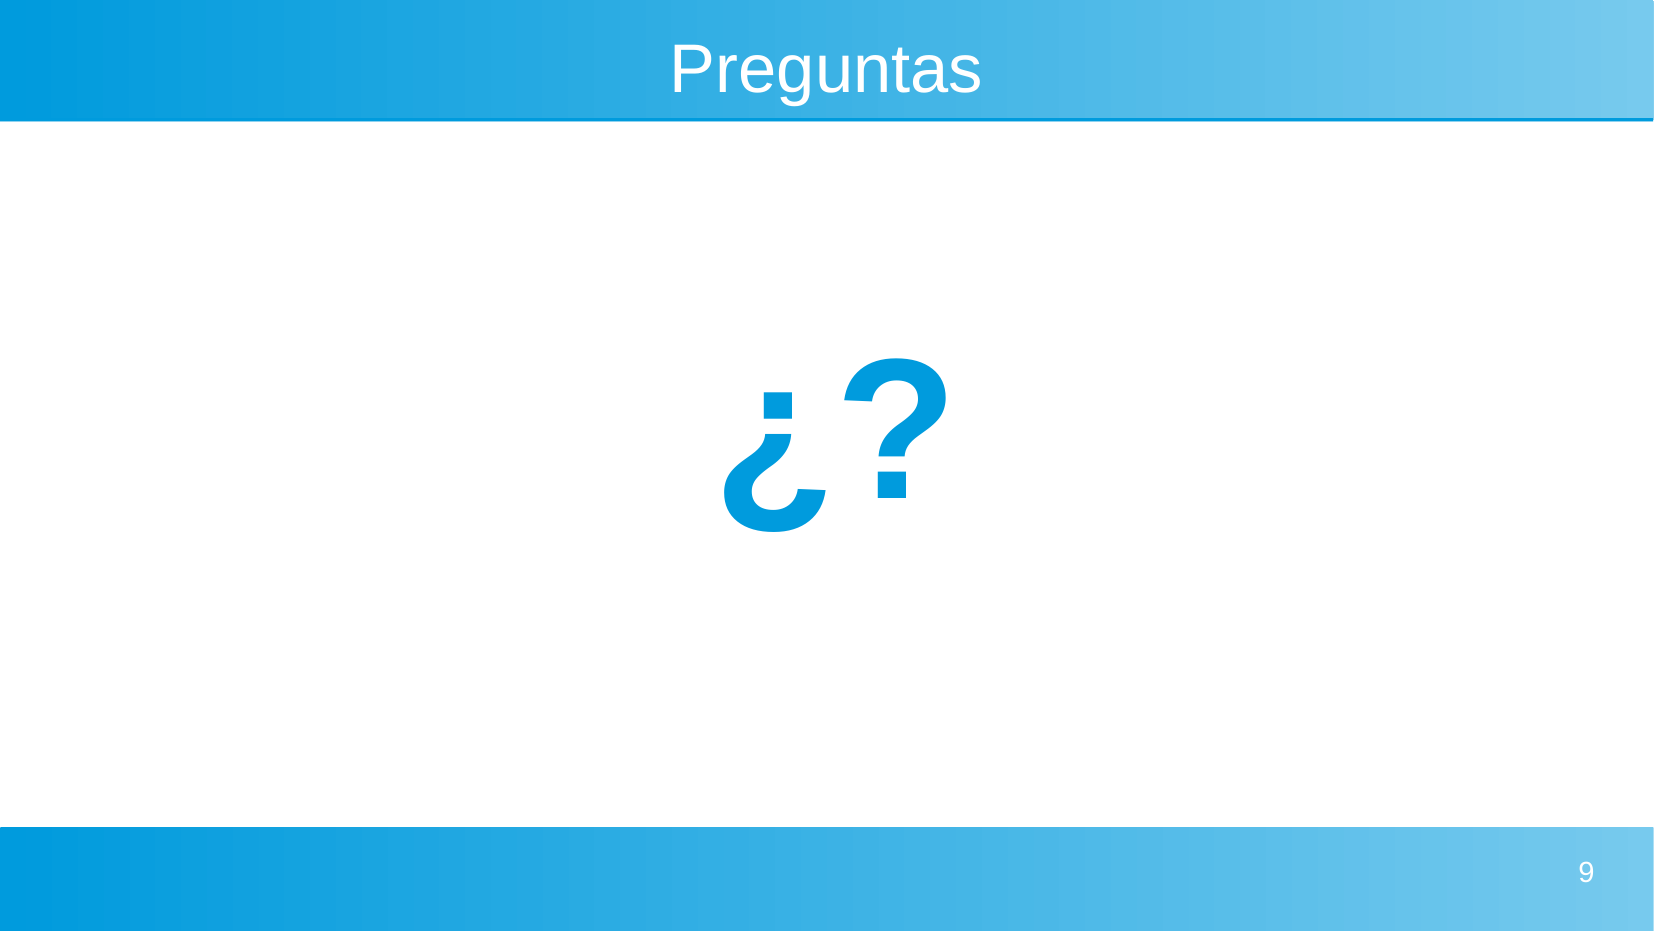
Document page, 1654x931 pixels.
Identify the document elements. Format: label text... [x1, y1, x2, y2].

title Preguntas [59, 29, 1595, 108]
list ¿? [416, 318, 1166, 600]
